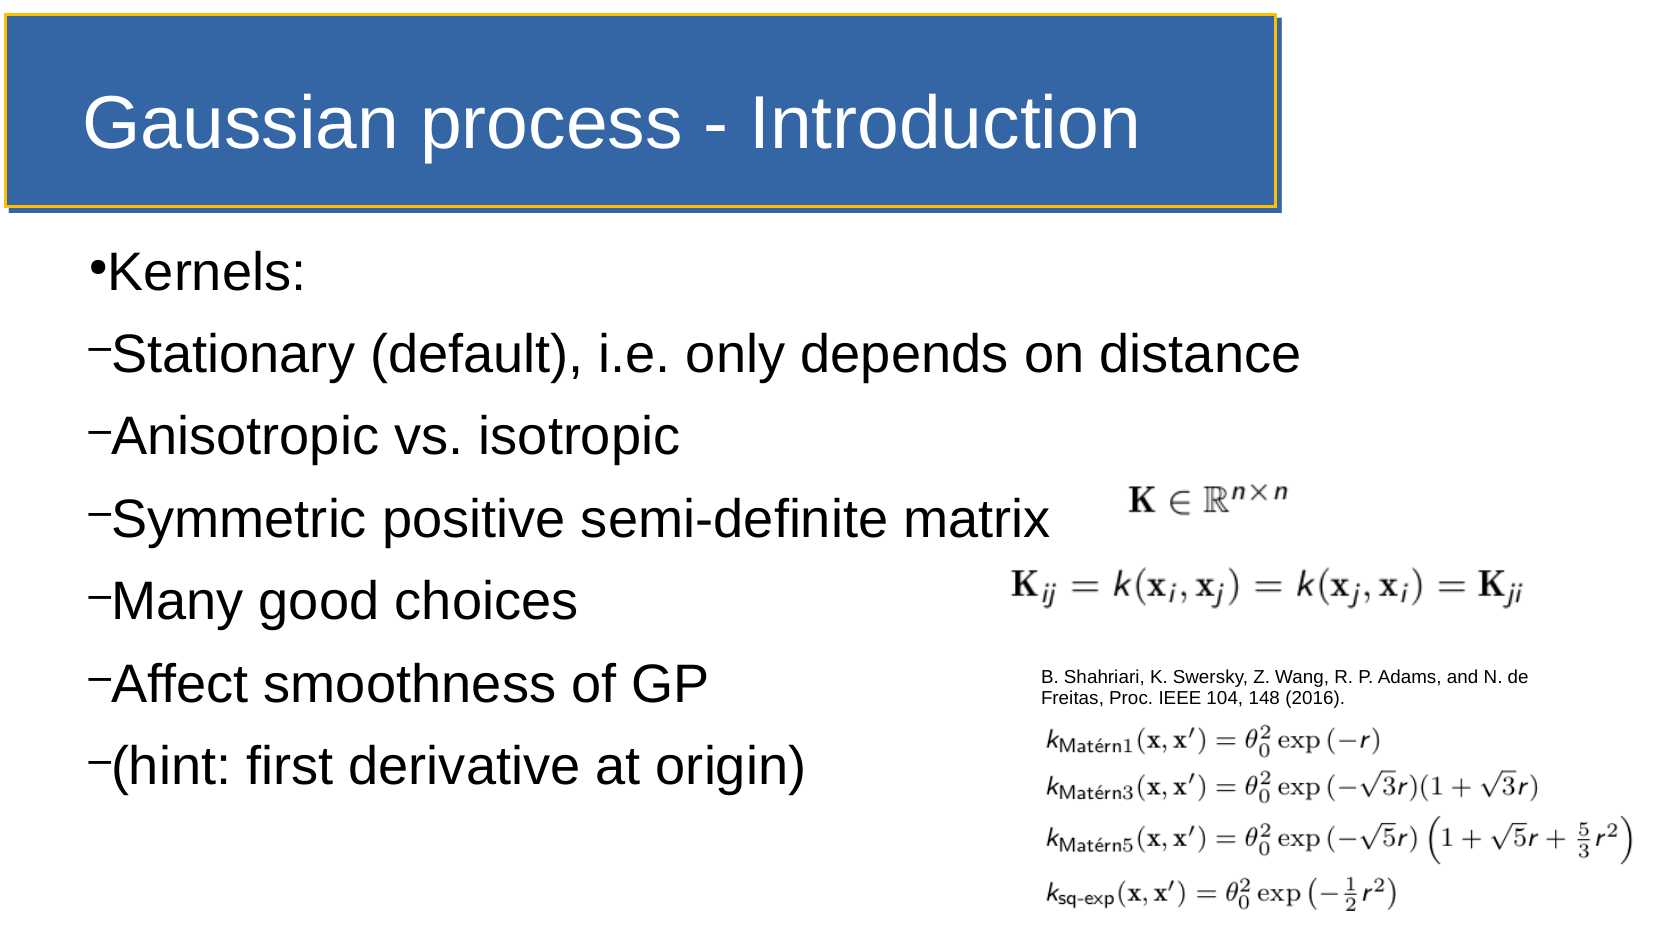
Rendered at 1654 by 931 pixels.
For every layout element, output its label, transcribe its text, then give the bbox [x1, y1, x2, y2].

list Kernels: Stationary (default), i.e. only depends on distance Anisotropic vs. isotropic Symmetric positive semi-definite matrix Many good choices Affect smoothness of GP (hint: first derivative at origin) [88, 236, 1565, 798]
picture [1040, 718, 1637, 919]
title Gaussian process - Introduction [82, 44, 1235, 192]
text_box B. Shahriari, K. Swersky, Z. Wang, R. P. Adams, and N. de Freitas, Proc. IEEE 104, 148 (2016). [1026, 659, 1607, 717]
picture [1003, 562, 1542, 620]
picture [1125, 475, 1293, 526]
